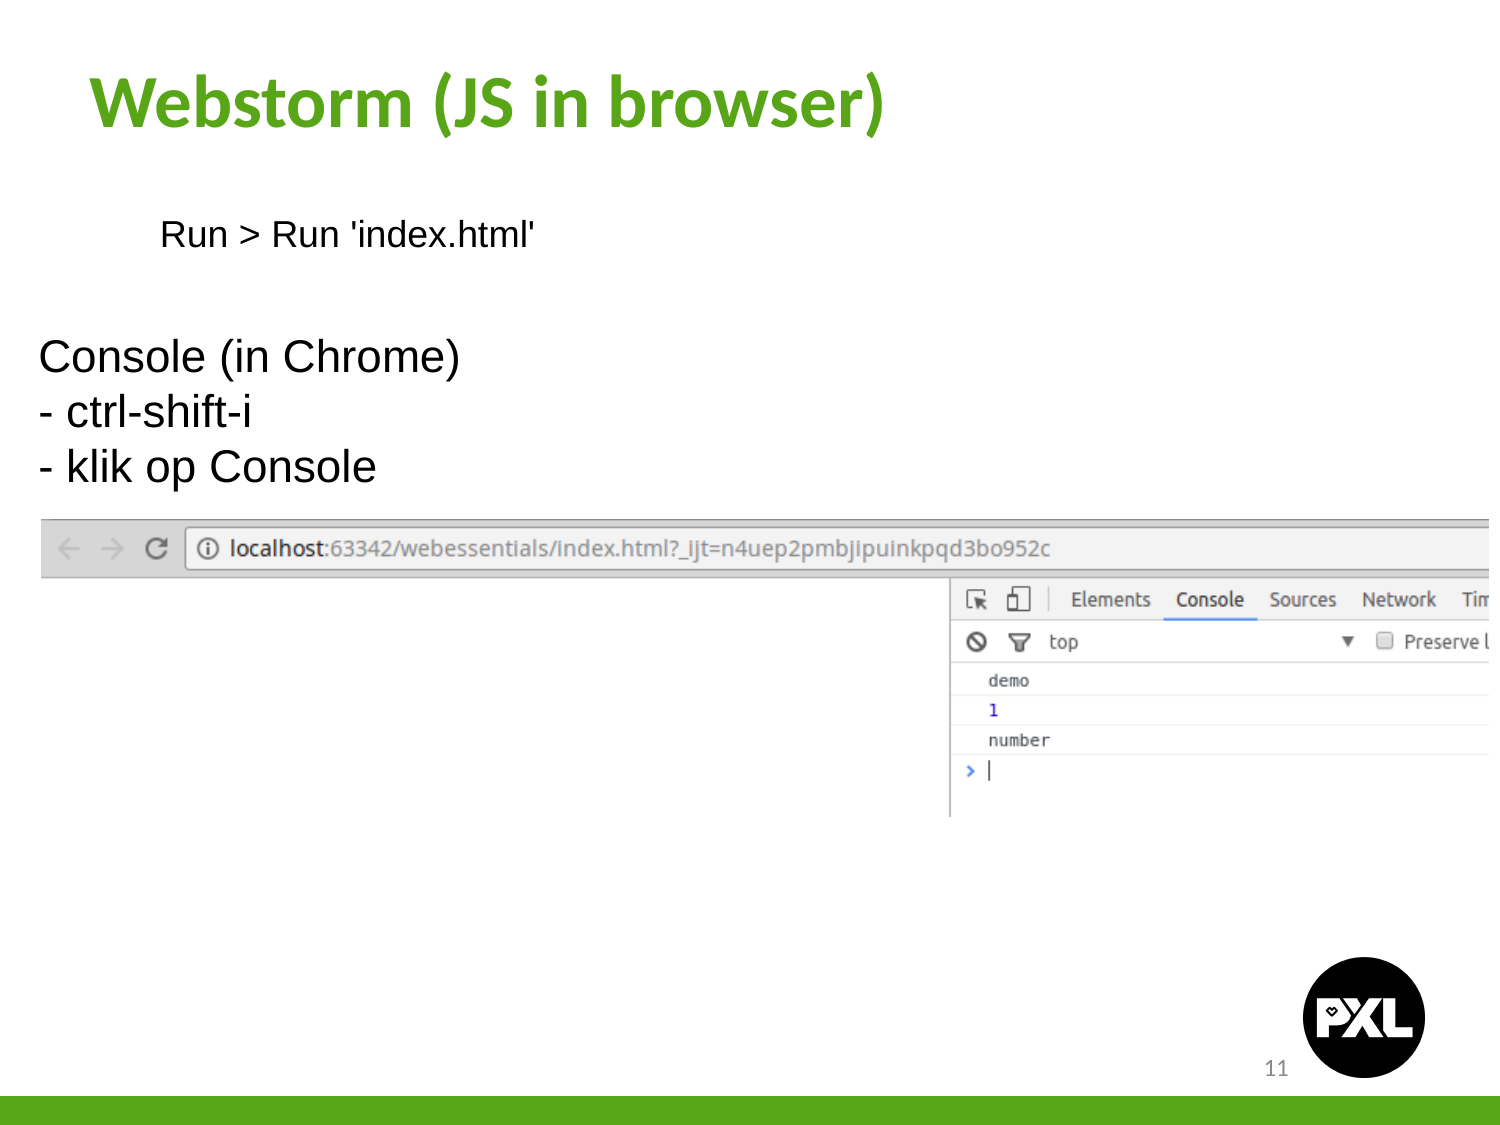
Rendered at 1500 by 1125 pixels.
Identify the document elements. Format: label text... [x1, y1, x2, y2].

text_box <number> [1074, 1036, 1304, 1097]
text_box Run > Run 'index.html' [145, 233, 1382, 519]
picture [41, 519, 1489, 817]
picture [1303, 957, 1425, 1078]
text_box Webstorm (JS in browser) [75, 45, 1425, 233]
text_box Console (in Chrome) - ctrl-shift-i - klik op Console [23, 318, 591, 539]
